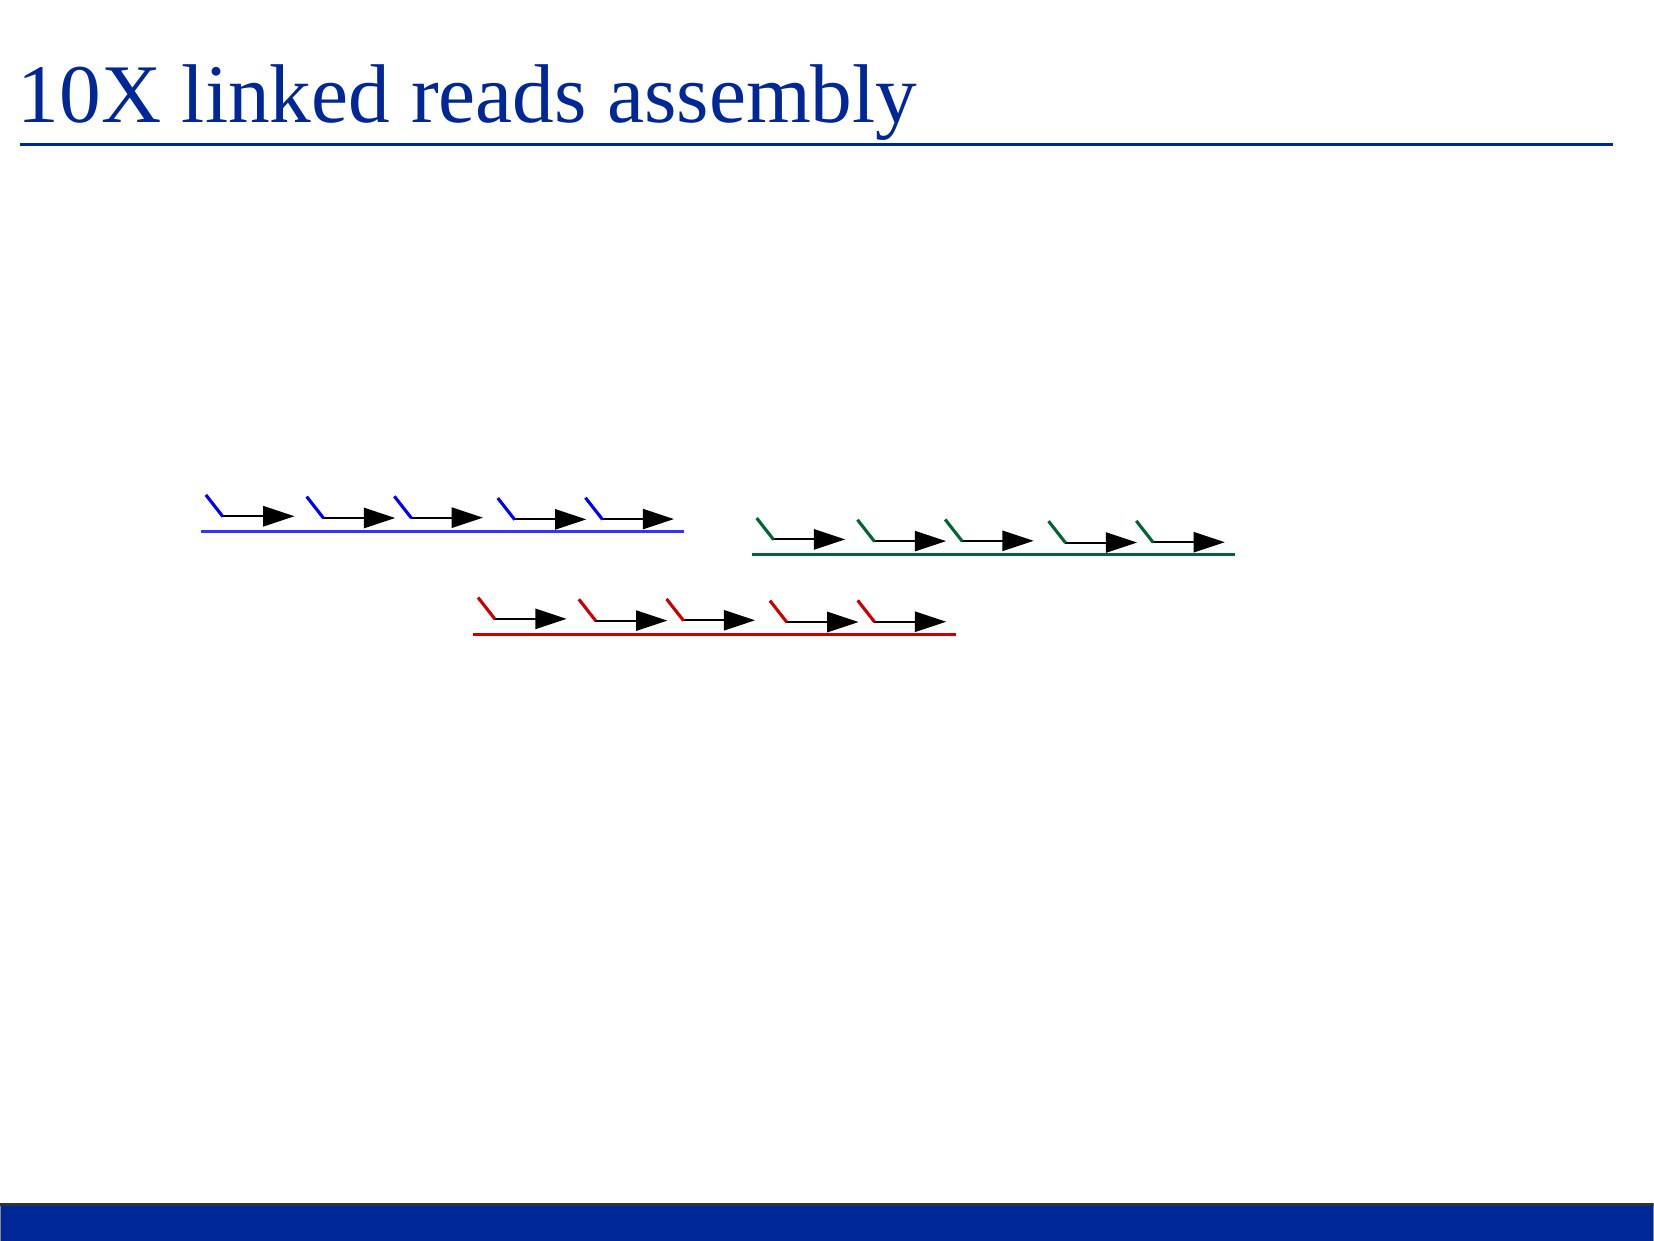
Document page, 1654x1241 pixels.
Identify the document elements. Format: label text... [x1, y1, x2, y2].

title 10X linked reads assembly [17, 0, 1589, 198]
